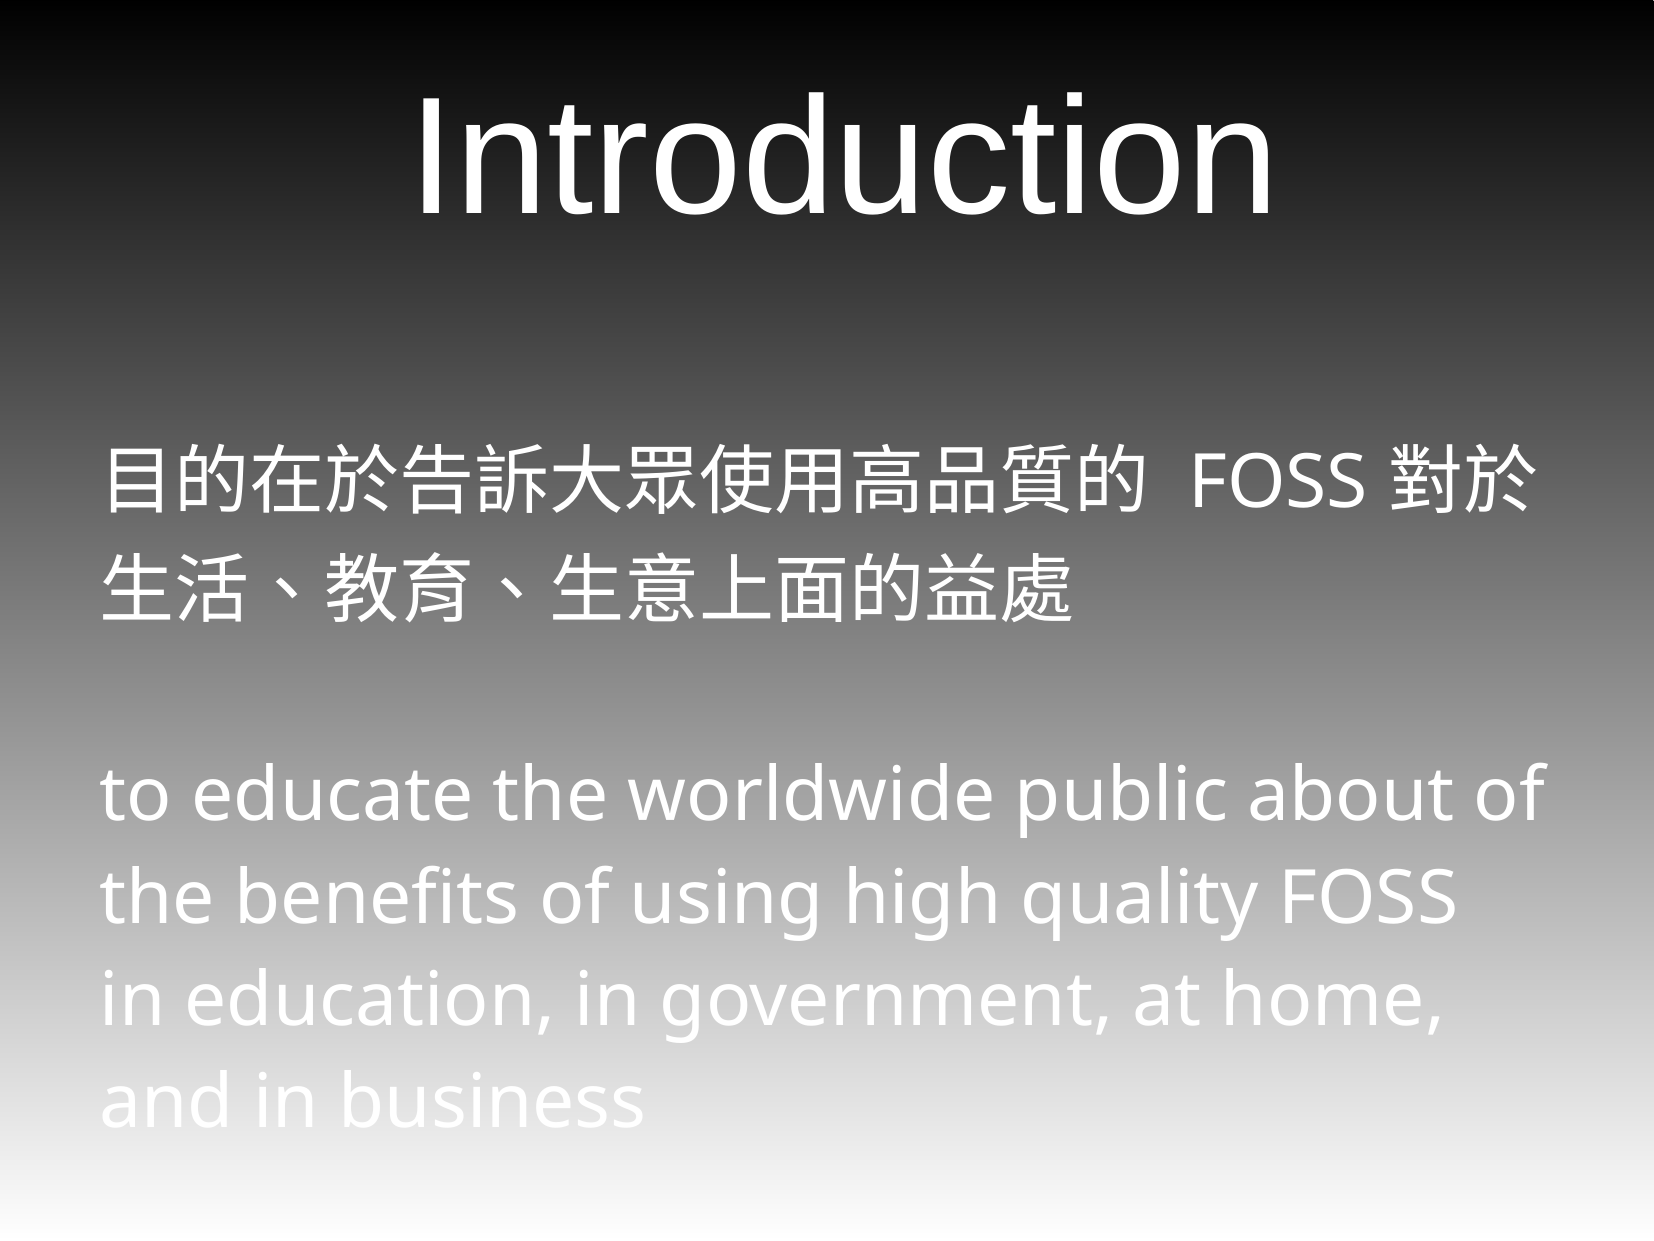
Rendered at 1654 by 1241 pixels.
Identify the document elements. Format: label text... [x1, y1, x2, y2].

text_box 目的在於告訴大眾使用高品質的 FOSS對於 生活、教育、生意上面的益處 to educate the worldwide public about of the benefits of using high quality FOSS in education, in government, at home, and in business [84, 413, 1615, 1012]
title Introduction [383, 59, 1306, 252]
